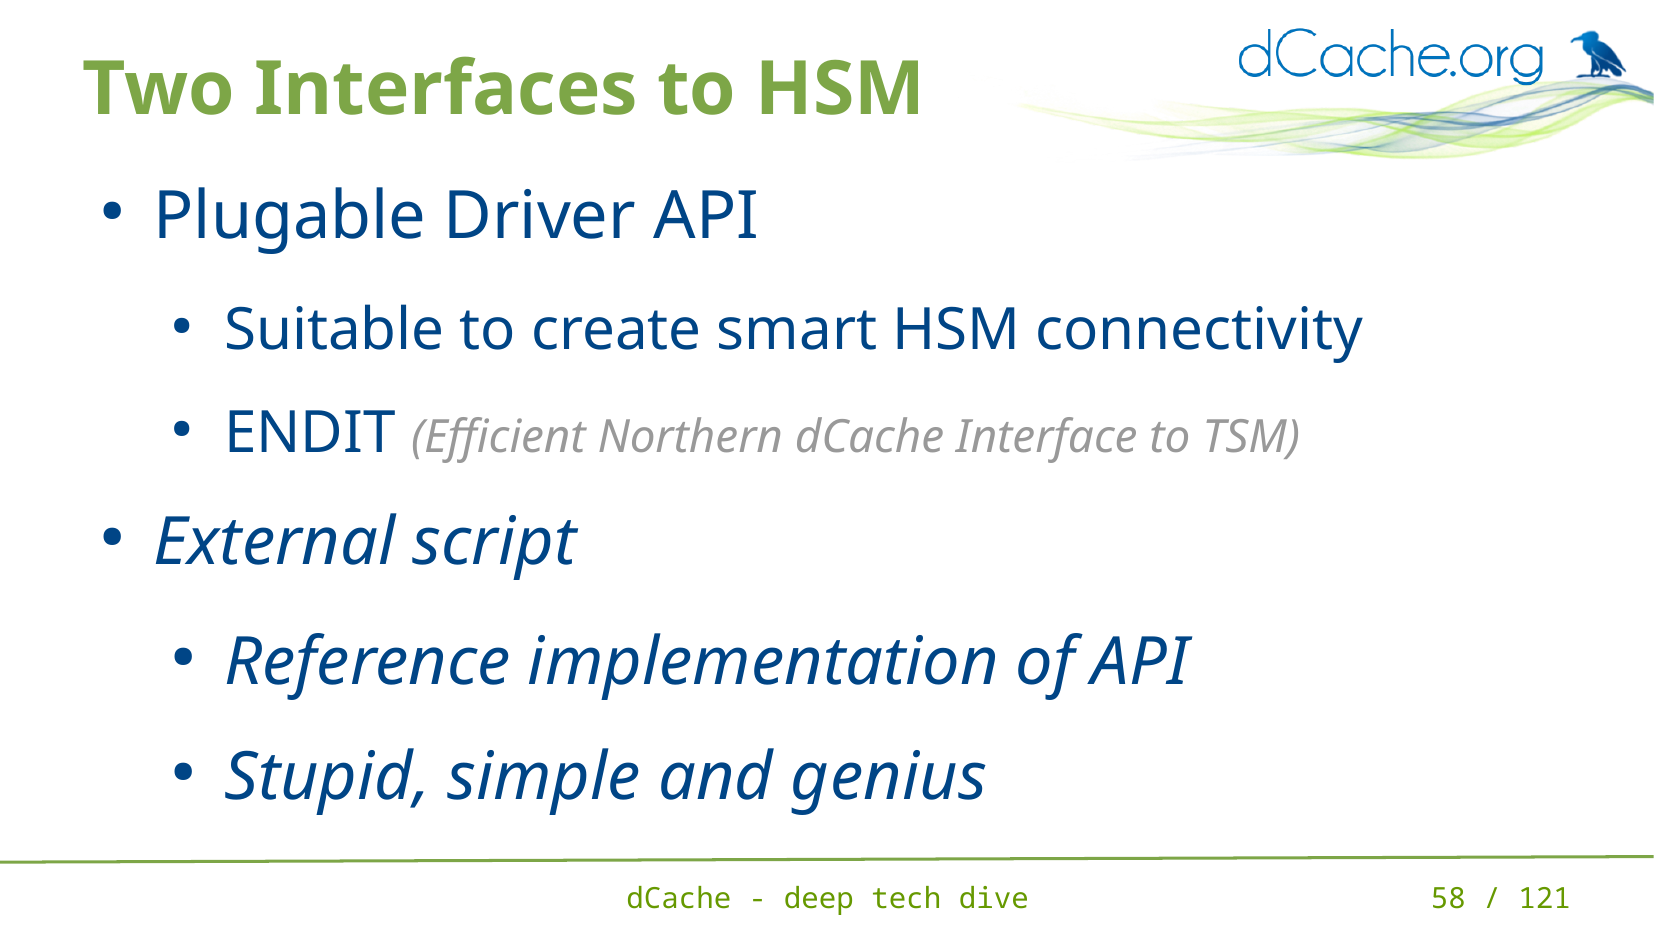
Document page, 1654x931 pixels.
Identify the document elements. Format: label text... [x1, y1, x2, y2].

title Two Interfaces to HSM [82, 40, 1605, 131]
picture [956, 16, 1654, 169]
list Plugable Driver API Suitable to create smart HSM connectivity ENDIT (Efficient Northern dCache Interface to TSM) External script Reference implementation of API Stupid, simple and genius [82, 167, 1571, 839]
